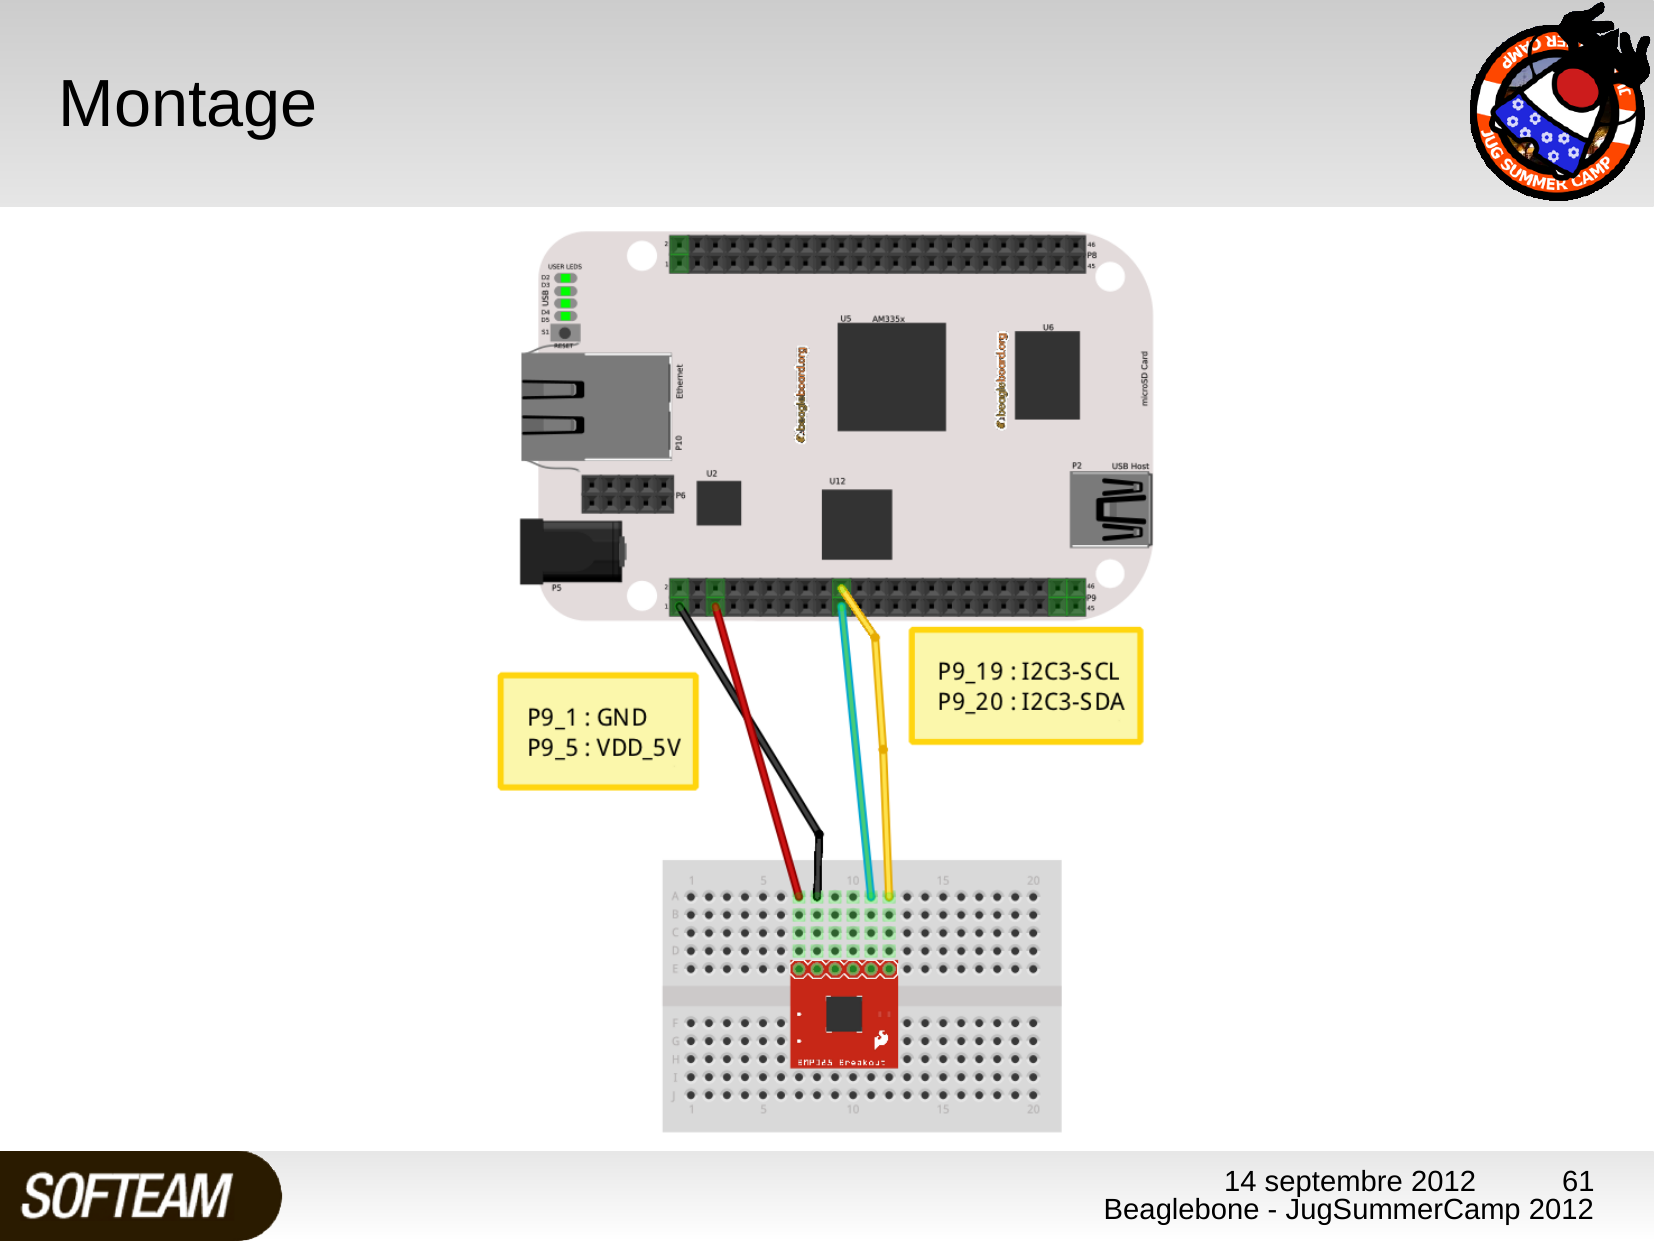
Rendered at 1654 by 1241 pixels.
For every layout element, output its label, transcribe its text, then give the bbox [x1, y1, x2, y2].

picture [1465, 0, 1654, 207]
picture [0, 1151, 286, 1241]
title Montage [59, 29, 1359, 178]
picture [489, 219, 1165, 1146]
